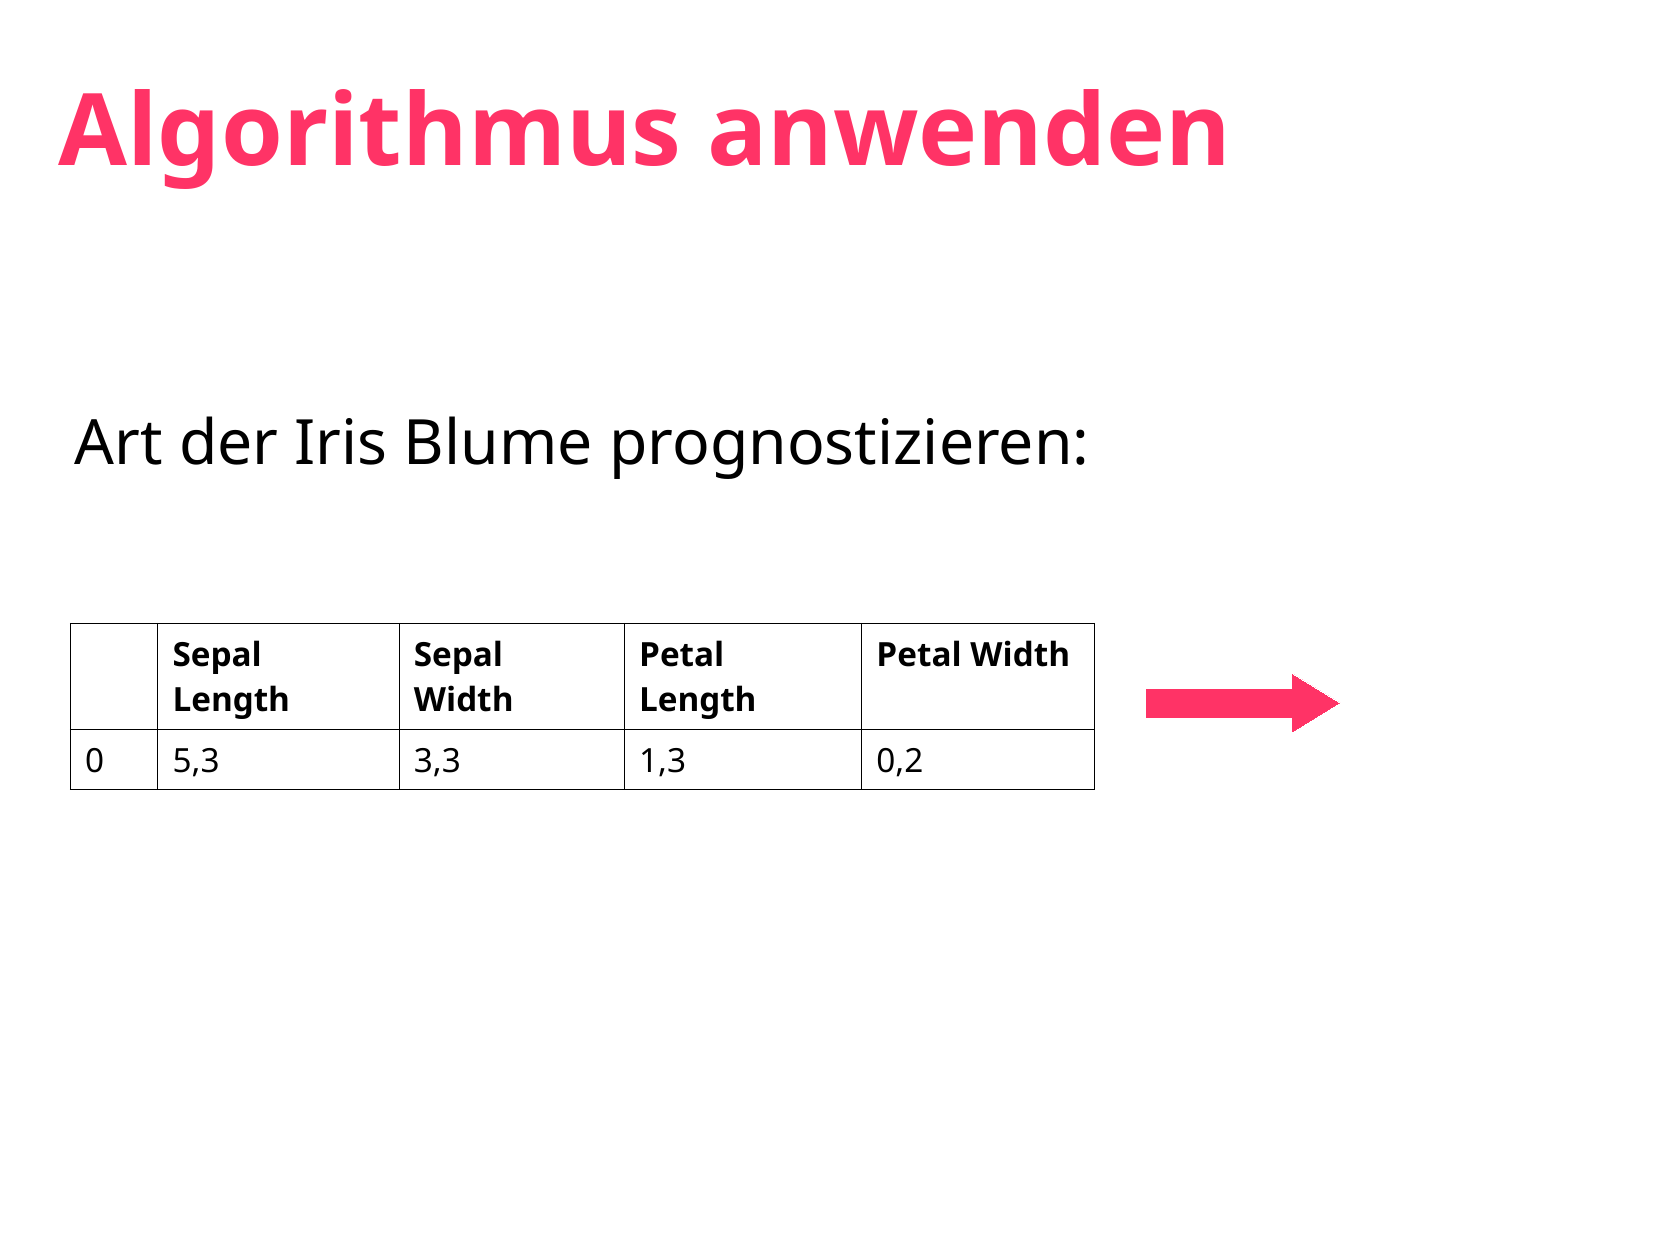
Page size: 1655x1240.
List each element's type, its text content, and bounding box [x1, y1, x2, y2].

table_cell 1,3 [625, 730, 861, 789]
table_cell 0,2 [862, 730, 1094, 789]
table_header Sepal Width [400, 624, 624, 729]
table_header Sepal Length [158, 624, 399, 729]
table_cell 3,3 [400, 730, 624, 789]
text_box Art der Iris Blume prognostizieren: [60, 390, 1366, 545]
text_box Algorithmus anwenden [58, 58, 1409, 176]
text_box [1145, 673, 1341, 734]
table_header Petal Width [862, 624, 1094, 729]
table_cell 5,3 [158, 730, 399, 789]
table_header [71, 624, 157, 729]
table_header Petal Length [625, 624, 861, 729]
table_cell 0 [71, 730, 157, 789]
